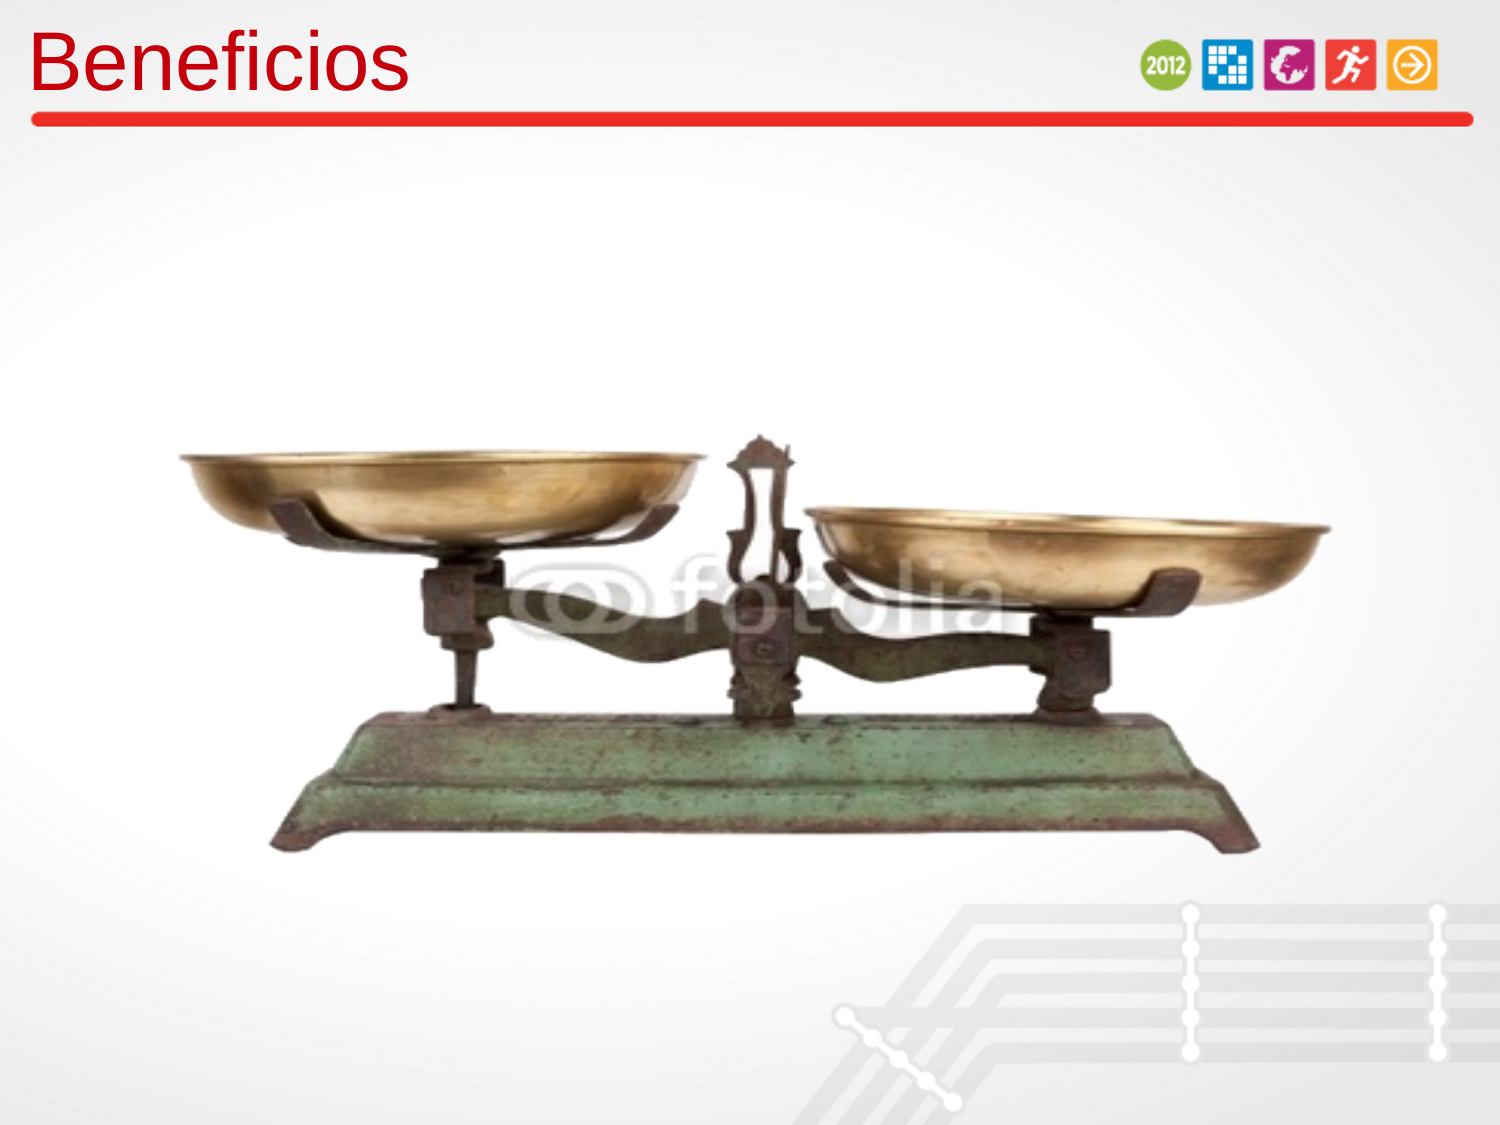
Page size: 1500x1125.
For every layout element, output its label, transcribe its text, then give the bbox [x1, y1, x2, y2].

title Beneficios [12, 0, 976, 121]
picture [0, 0, 1500, 1125]
